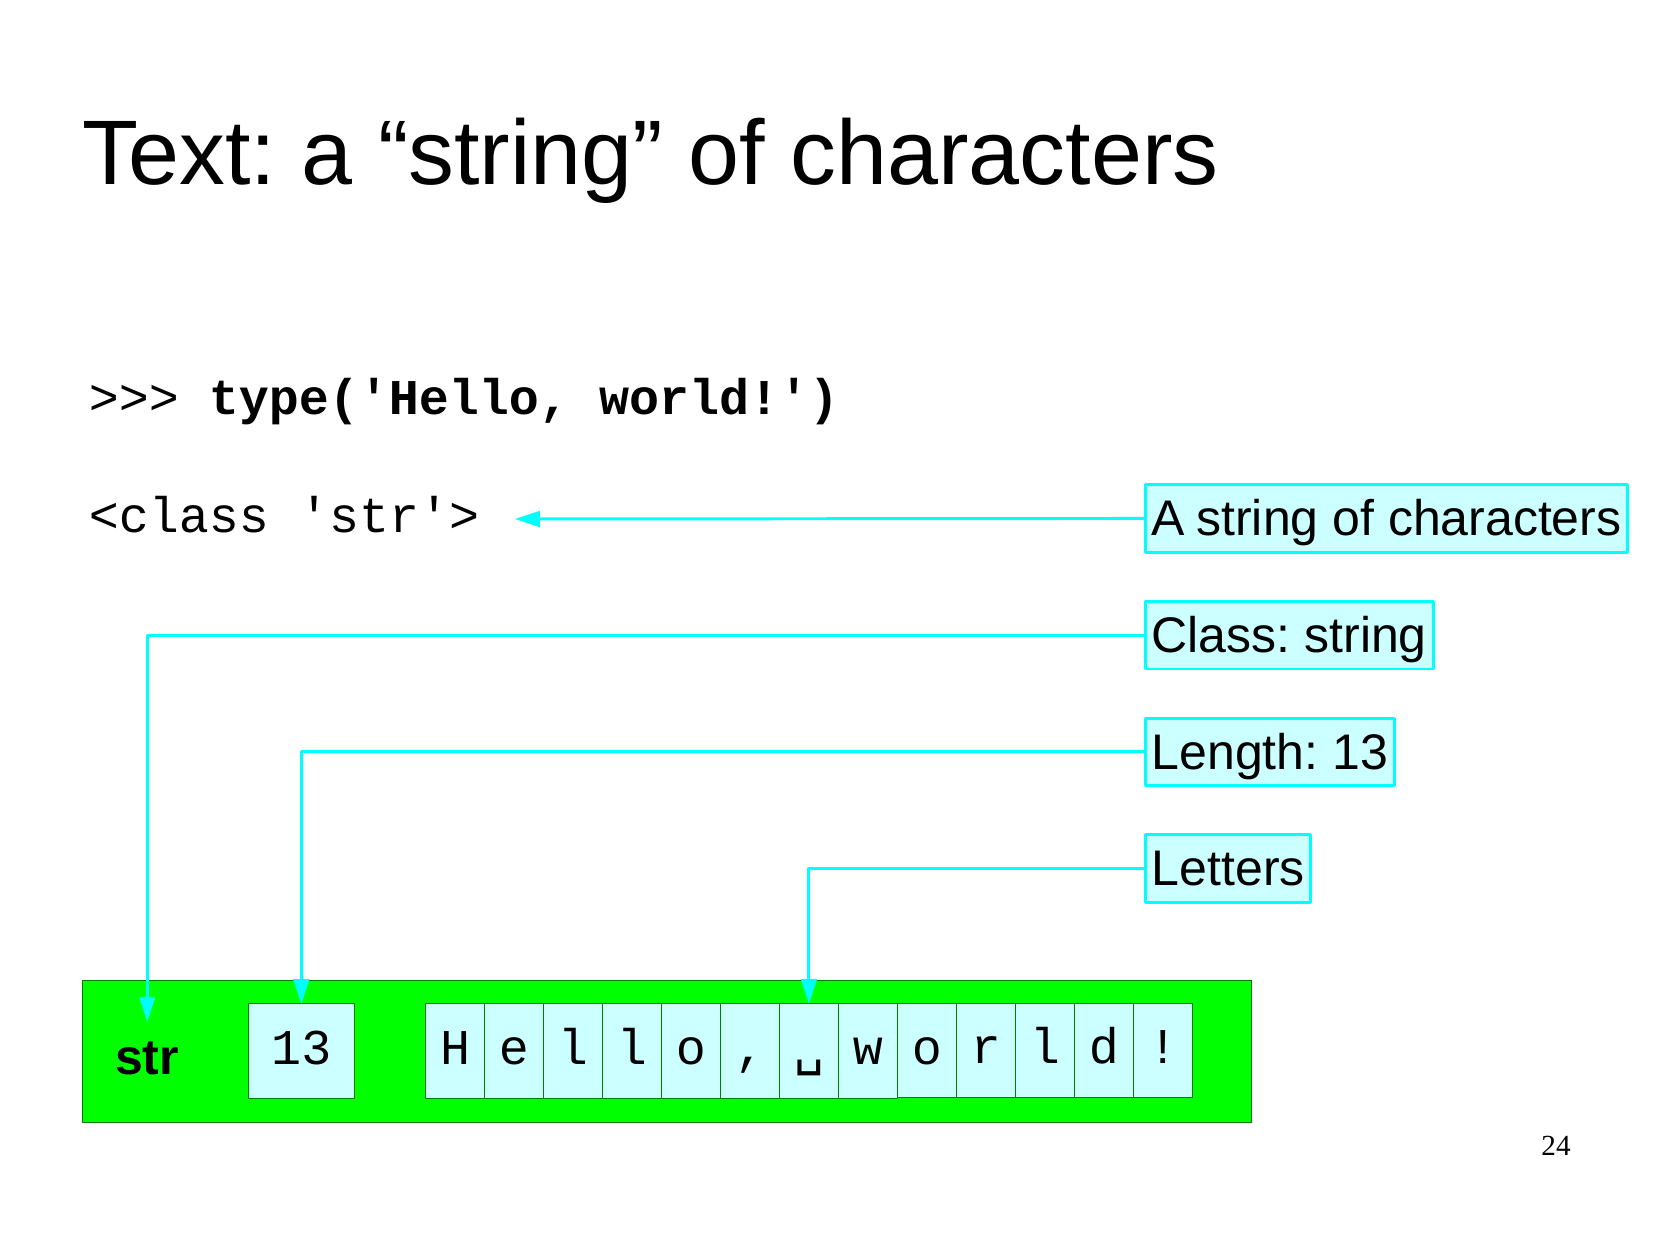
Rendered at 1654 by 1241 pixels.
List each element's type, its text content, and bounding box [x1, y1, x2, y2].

text_box Class: string [1145, 601, 1434, 669]
text_box o [897, 1003, 956, 1098]
text_box [82, 980, 1252, 1123]
text_box H [425, 1003, 484, 1099]
text_box l [602, 1003, 661, 1099]
text_box d [1074, 1003, 1133, 1098]
text_box r [956, 1003, 1015, 1098]
text_box 13 [248, 1003, 355, 1099]
text_box ! [1133, 1003, 1193, 1098]
text_box l [1015, 1003, 1074, 1098]
text_box Length: 13 [1145, 718, 1395, 786]
text_box <class 'str'> [82, 484, 516, 554]
text_box l [543, 1003, 602, 1099]
text_box w [838, 1003, 898, 1099]
text_box A string of characters [1145, 484, 1628, 553]
title Text: a “string” of characters [82, 49, 1571, 257]
text_box Letters [1145, 834, 1311, 903]
text_box e [484, 1003, 543, 1099]
text_box str [100, 1021, 195, 1093]
text_box o [661, 1003, 720, 1099]
text_box , [720, 1003, 779, 1099]
text_box type('Hello, world!') [202, 366, 846, 436]
text_box ␣ [779, 1003, 838, 1099]
text_box >>> [82, 366, 185, 436]
